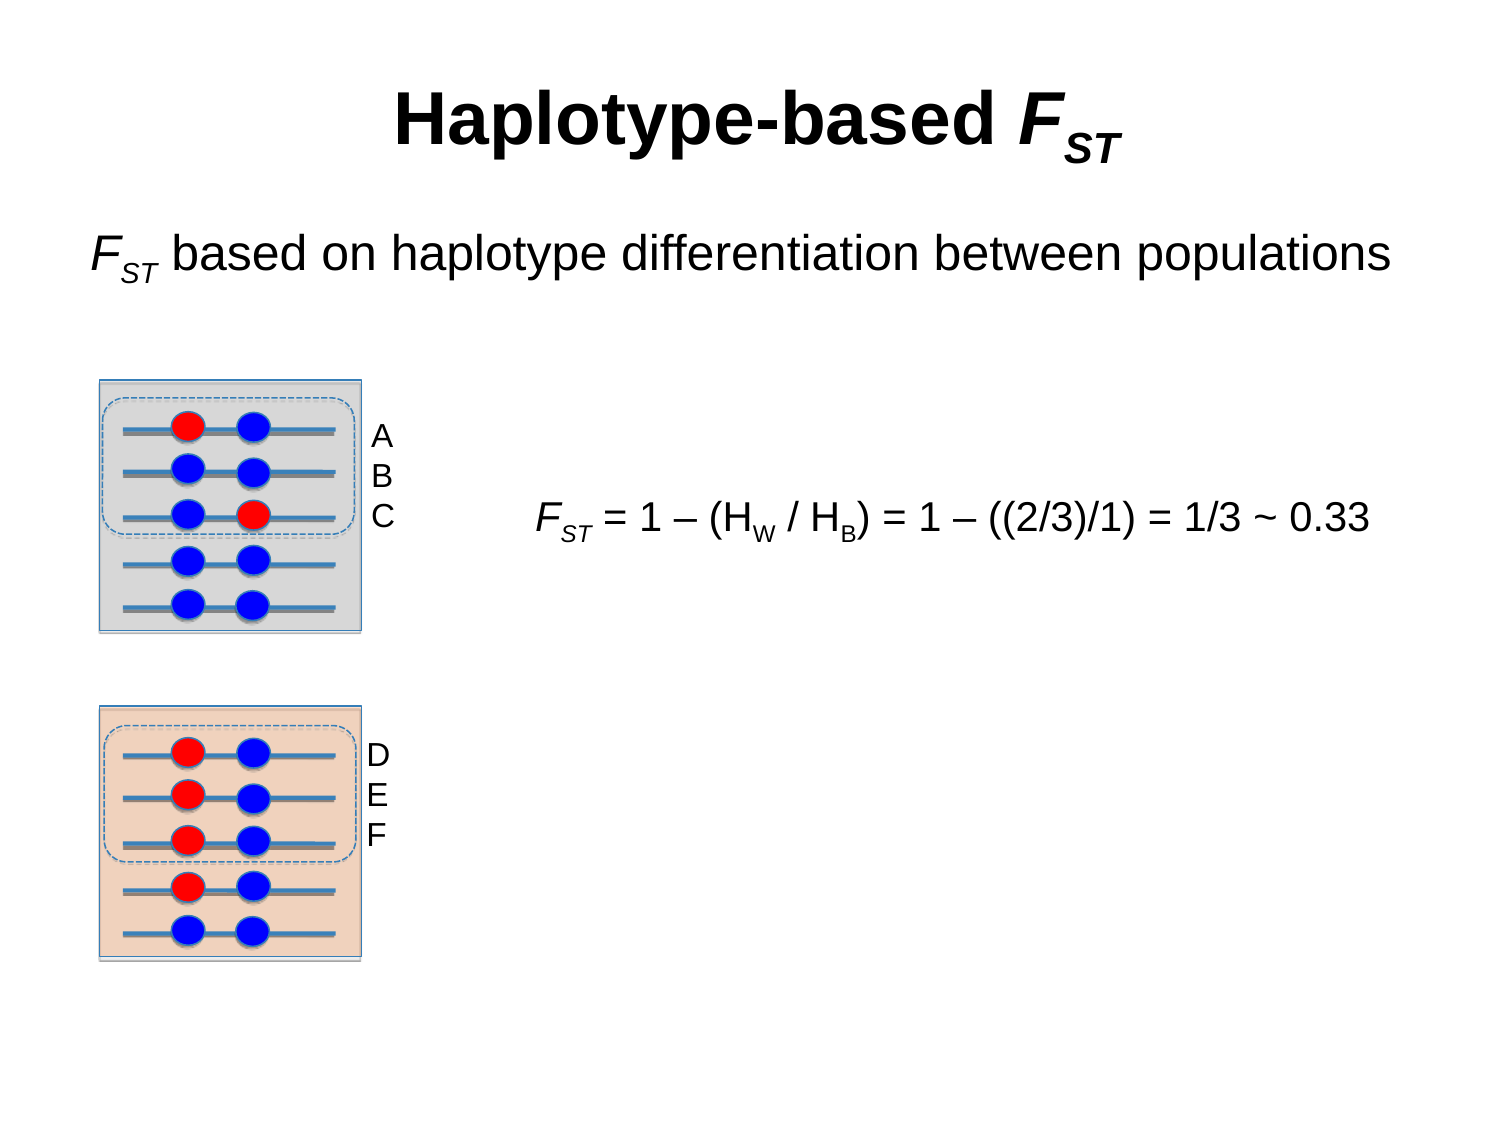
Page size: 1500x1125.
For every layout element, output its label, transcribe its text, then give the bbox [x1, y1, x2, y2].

text_box FST = 1 – (HW / HB) = 1 – ((2/3)/1) = 1/3 ~ 0.33 [520, 482, 1399, 555]
text_box D E F [351, 742, 355, 850]
text_box D E F [351, 725, 406, 861]
list FST based on haplotype differentiation between populations [75, 205, 1425, 342]
title Haplotype-based FST [81, 0, 1432, 188]
text_box [99, 705, 362, 957]
text_box [99, 379, 362, 631]
text_box A B C [356, 406, 410, 542]
